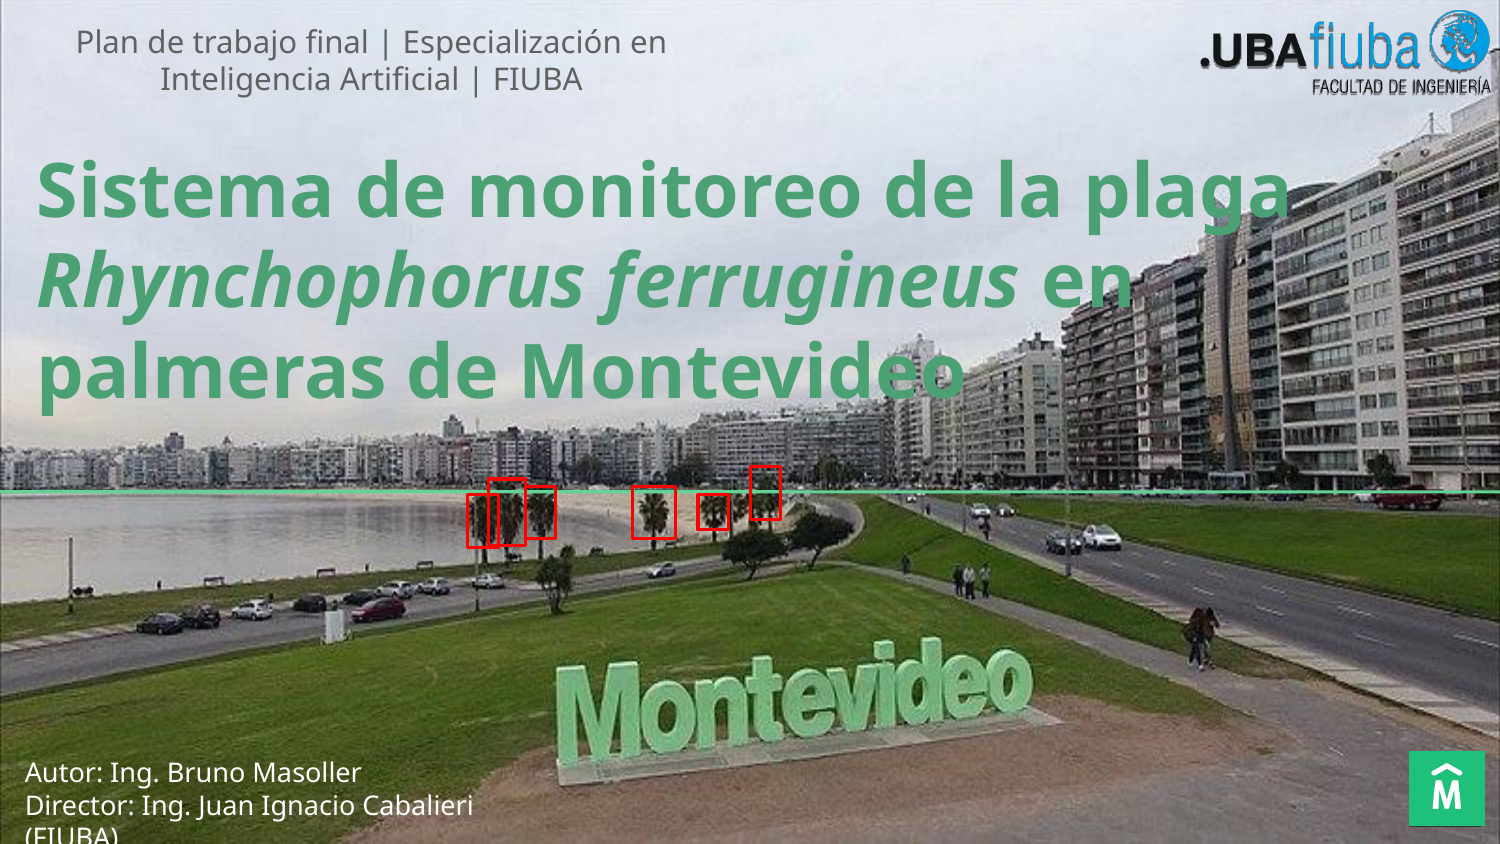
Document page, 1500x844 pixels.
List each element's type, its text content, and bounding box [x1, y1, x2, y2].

picture [469, 496, 487, 546]
picture [752, 468, 779, 490]
text_box Plan de trabajo final | Especialización en Inteligencia Artificial | FIUBA [21, 7, 722, 113]
picture [490, 496, 497, 544]
picture [490, 481, 524, 490]
picture [0, 0, 1500, 490]
picture [700, 496, 727, 528]
picture [500, 494, 524, 544]
picture [752, 494, 779, 518]
text_box Autor: Ing. Bruno Masoller Director: Ing. Juan Ignacio Cabalieri (FIUBA) [9, 740, 583, 844]
picture [527, 494, 554, 537]
picture [634, 494, 674, 537]
picture [0, 494, 1500, 844]
title Sistema de monitoreo de la plaga Rhynchophorus ferrugineus en palmeras de Montevideo [21, 167, 1355, 429]
